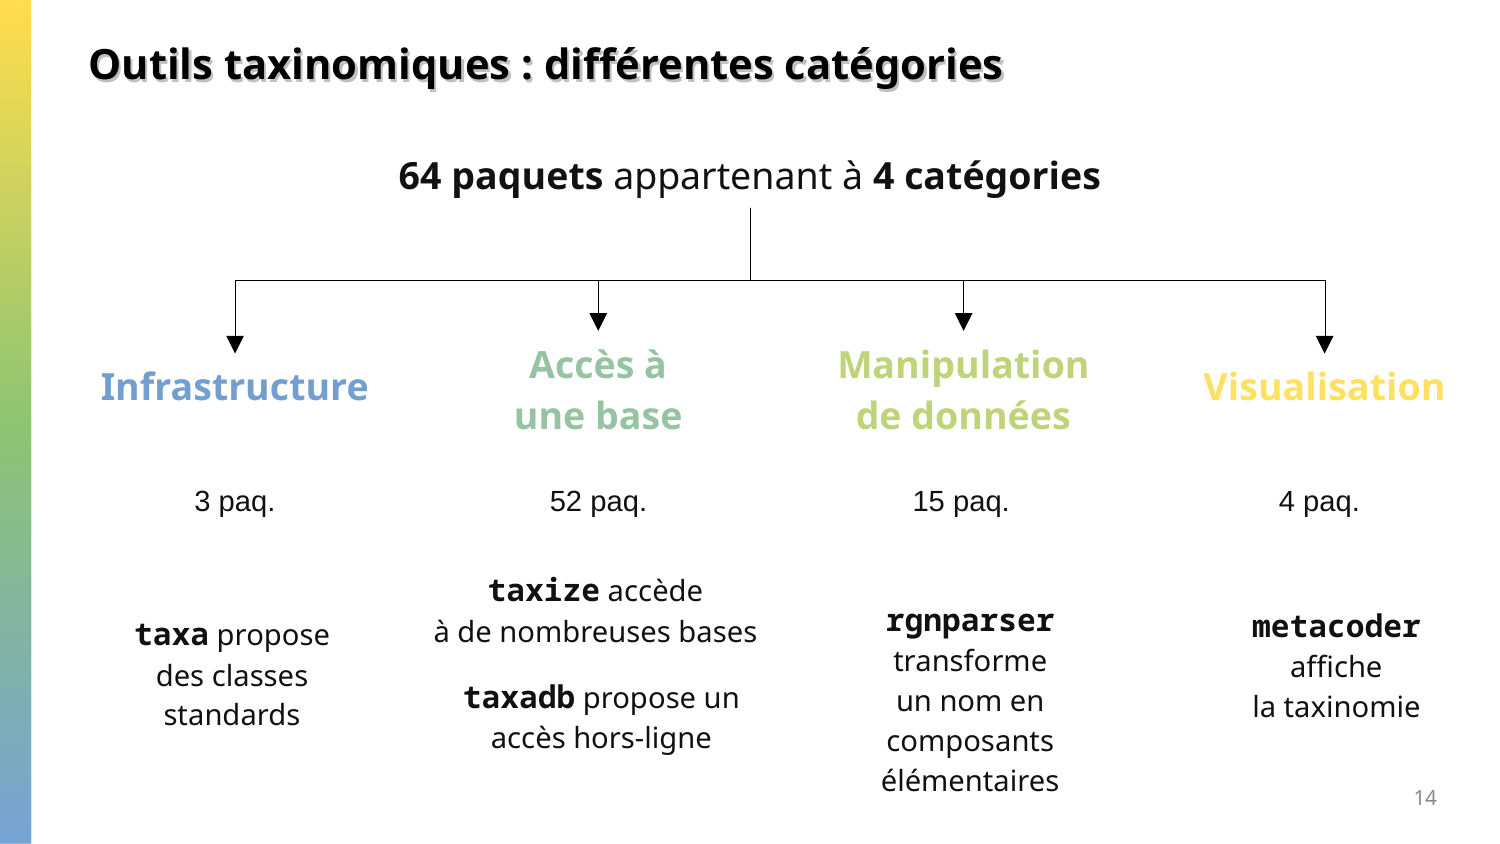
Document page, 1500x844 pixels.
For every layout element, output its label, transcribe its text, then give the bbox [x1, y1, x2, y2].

text_box 64 paquets appartenant à 4 catégories [216, 141, 1284, 203]
text_box taxadb propose un accès hors-ligne [435, 667, 768, 756]
text_box 52 paq. [502, 477, 695, 526]
text_box 15 paq. [874, 477, 1049, 526]
text_box 3 paq. [168, 477, 302, 526]
text_box Infrastructure [68, 353, 402, 414]
slide_number <numéro> [1240, 767, 1437, 813]
text_box taxa propose des classes standards [92, 604, 373, 729]
text_box 4 paq. [1256, 477, 1383, 526]
list Outils taxinomiques : différentes catégories [88, 38, 1442, 133]
text_box Accès à une base [480, 330, 716, 437]
picture [0, 0, 1500, 844]
text_box Visualisation [1172, 353, 1477, 414]
text_box rgnparser transforme un nom en composants élémentaires [830, 590, 1111, 787]
text_box Manipulation de données [797, 330, 1130, 437]
text_box taxize accède à de nombreuses bases [399, 560, 792, 650]
text_box metacoder affiche la taxinomie [1196, 596, 1477, 721]
